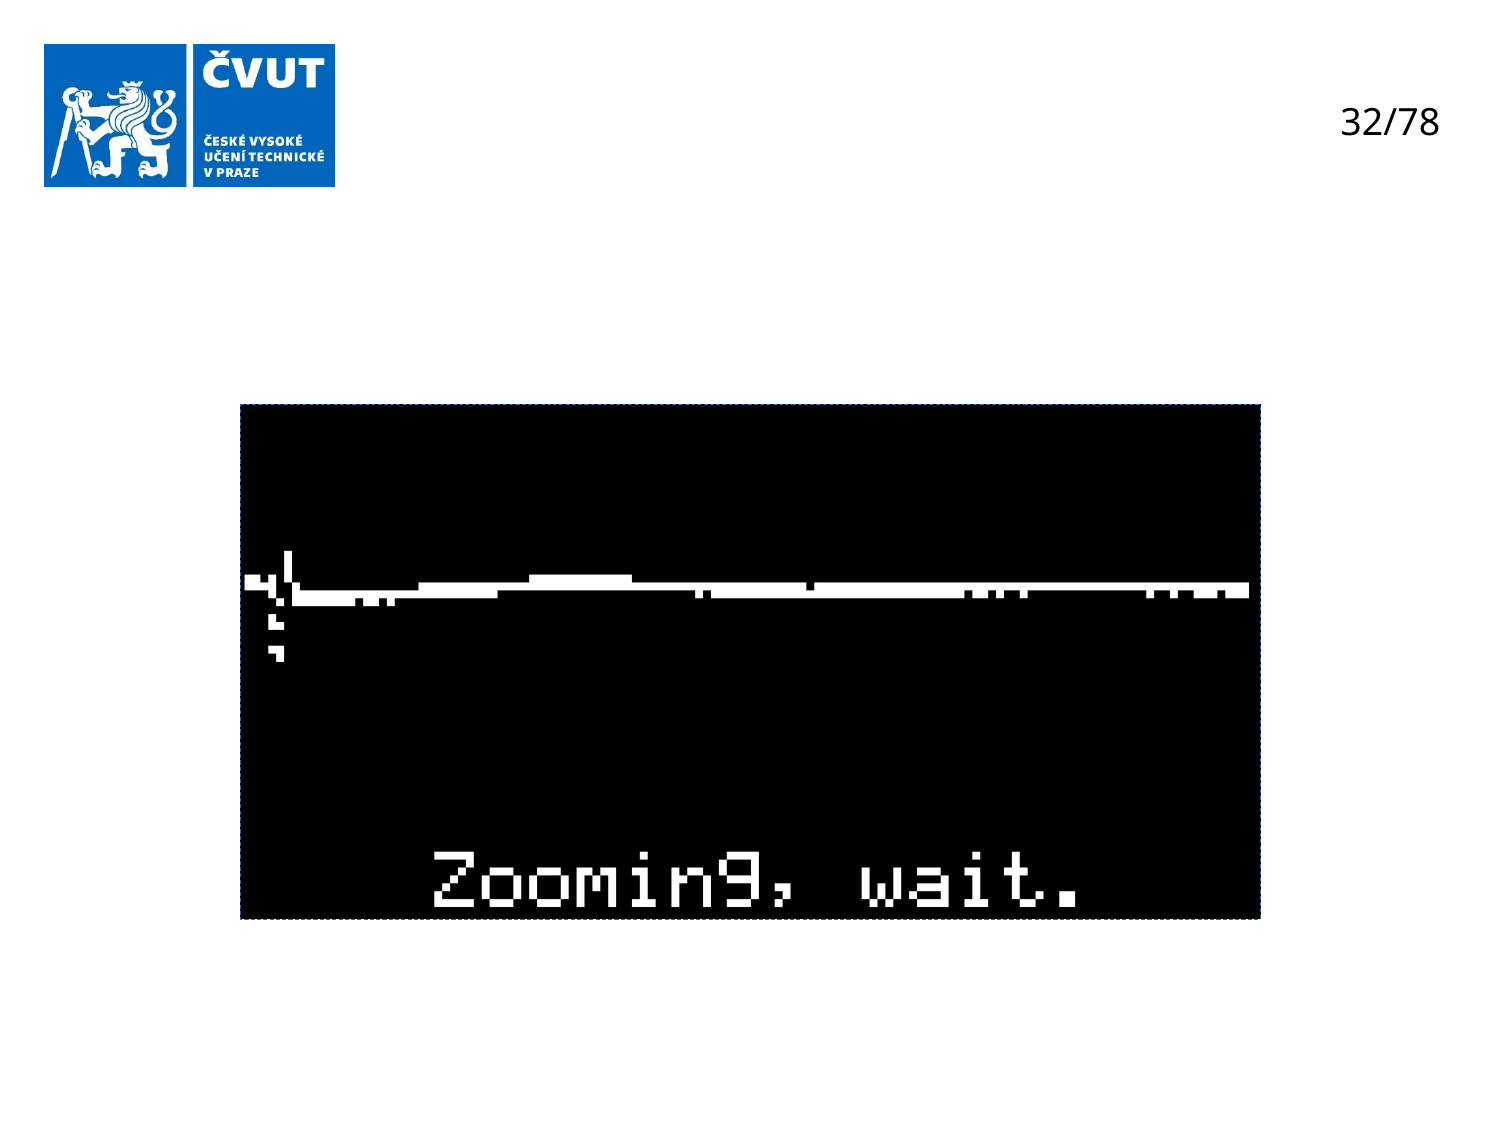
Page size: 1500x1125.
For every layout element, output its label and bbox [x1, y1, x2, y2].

list [177, 501, 1456, 1081]
picture [240, 404, 1261, 920]
picture [44, 44, 335, 187]
